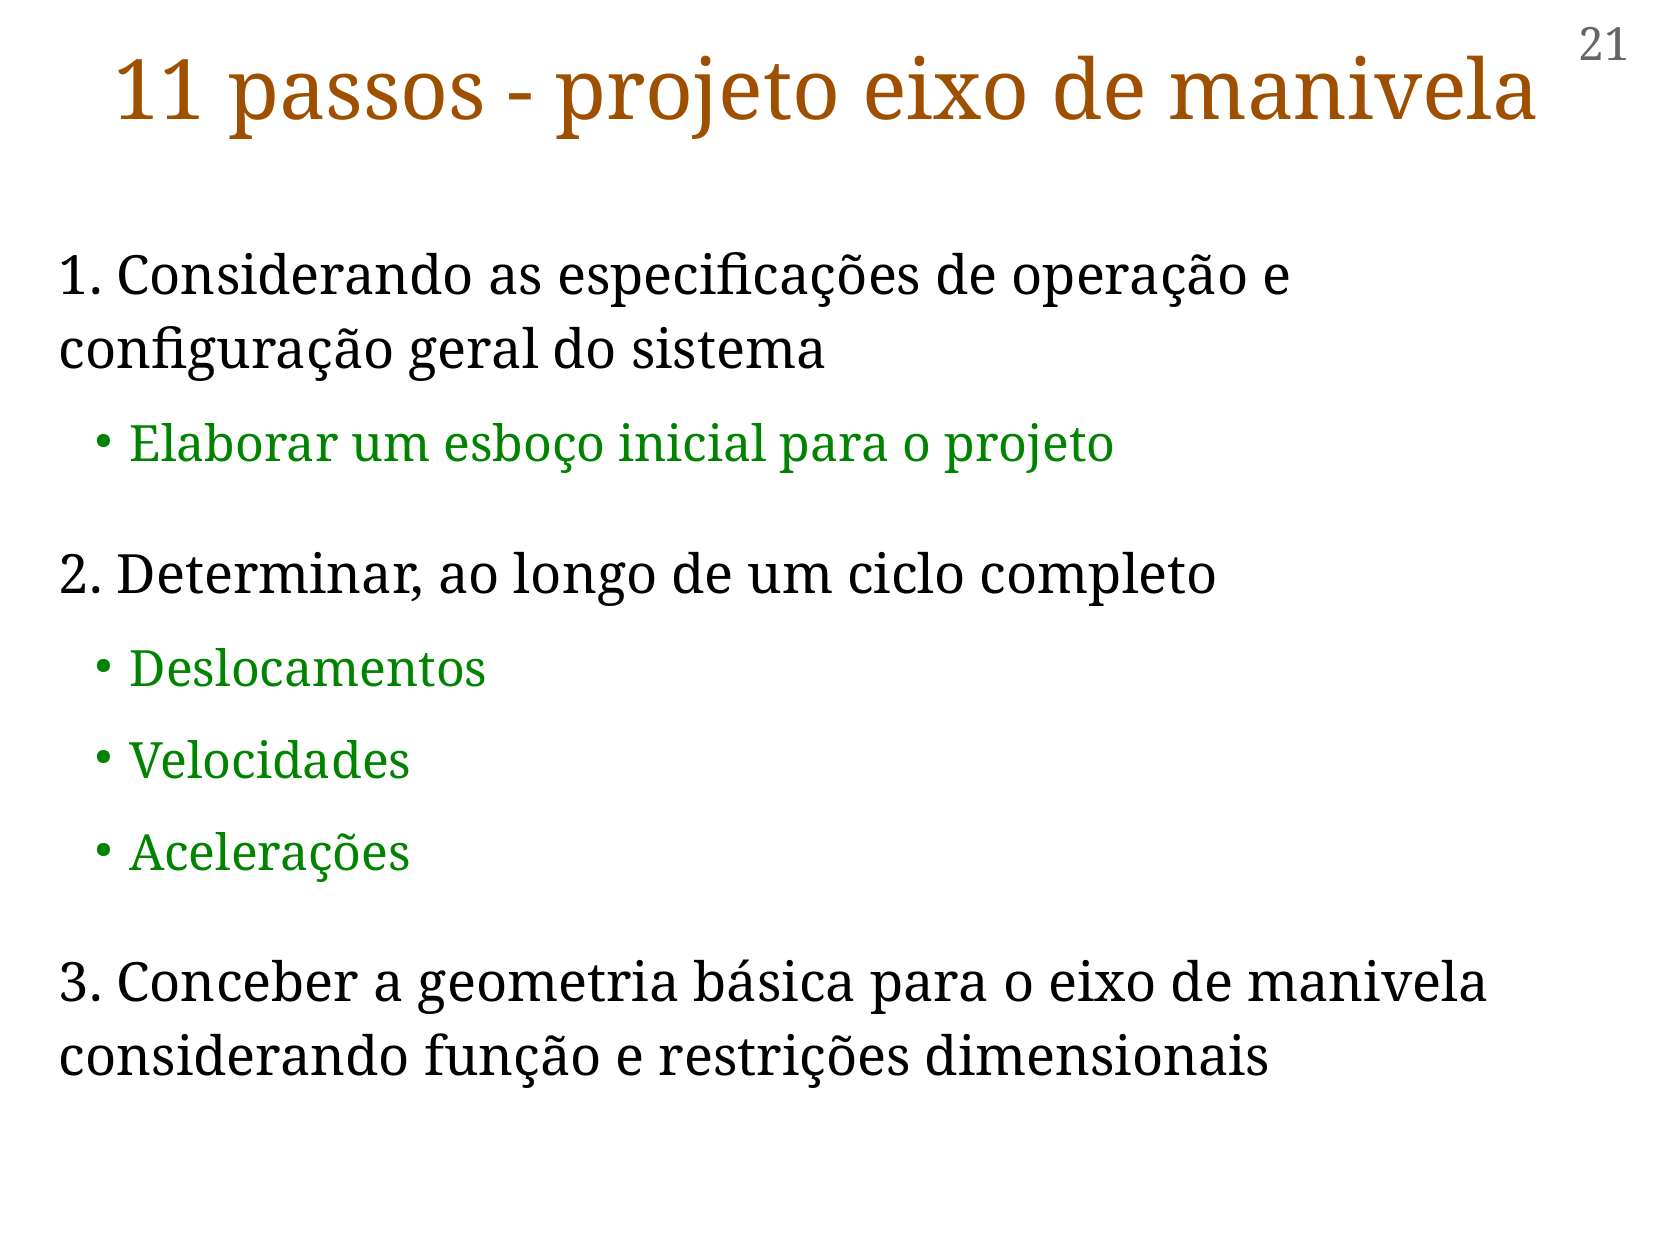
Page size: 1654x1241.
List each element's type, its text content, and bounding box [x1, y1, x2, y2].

title 11 passos - projeto eixo de manivela [59, 37, 1595, 140]
list 1. Considerando as especificações de operação e configuração geral do sistema Elaborar um esboço inicial para o projeto 2. Determinar, ao longo de um ciclo completo Deslocamentos Velocidades Acelerações 3. Conceber a geometria básica para o eixo de manivela considerando função e restrições dimensionais [59, 236, 1595, 1211]
